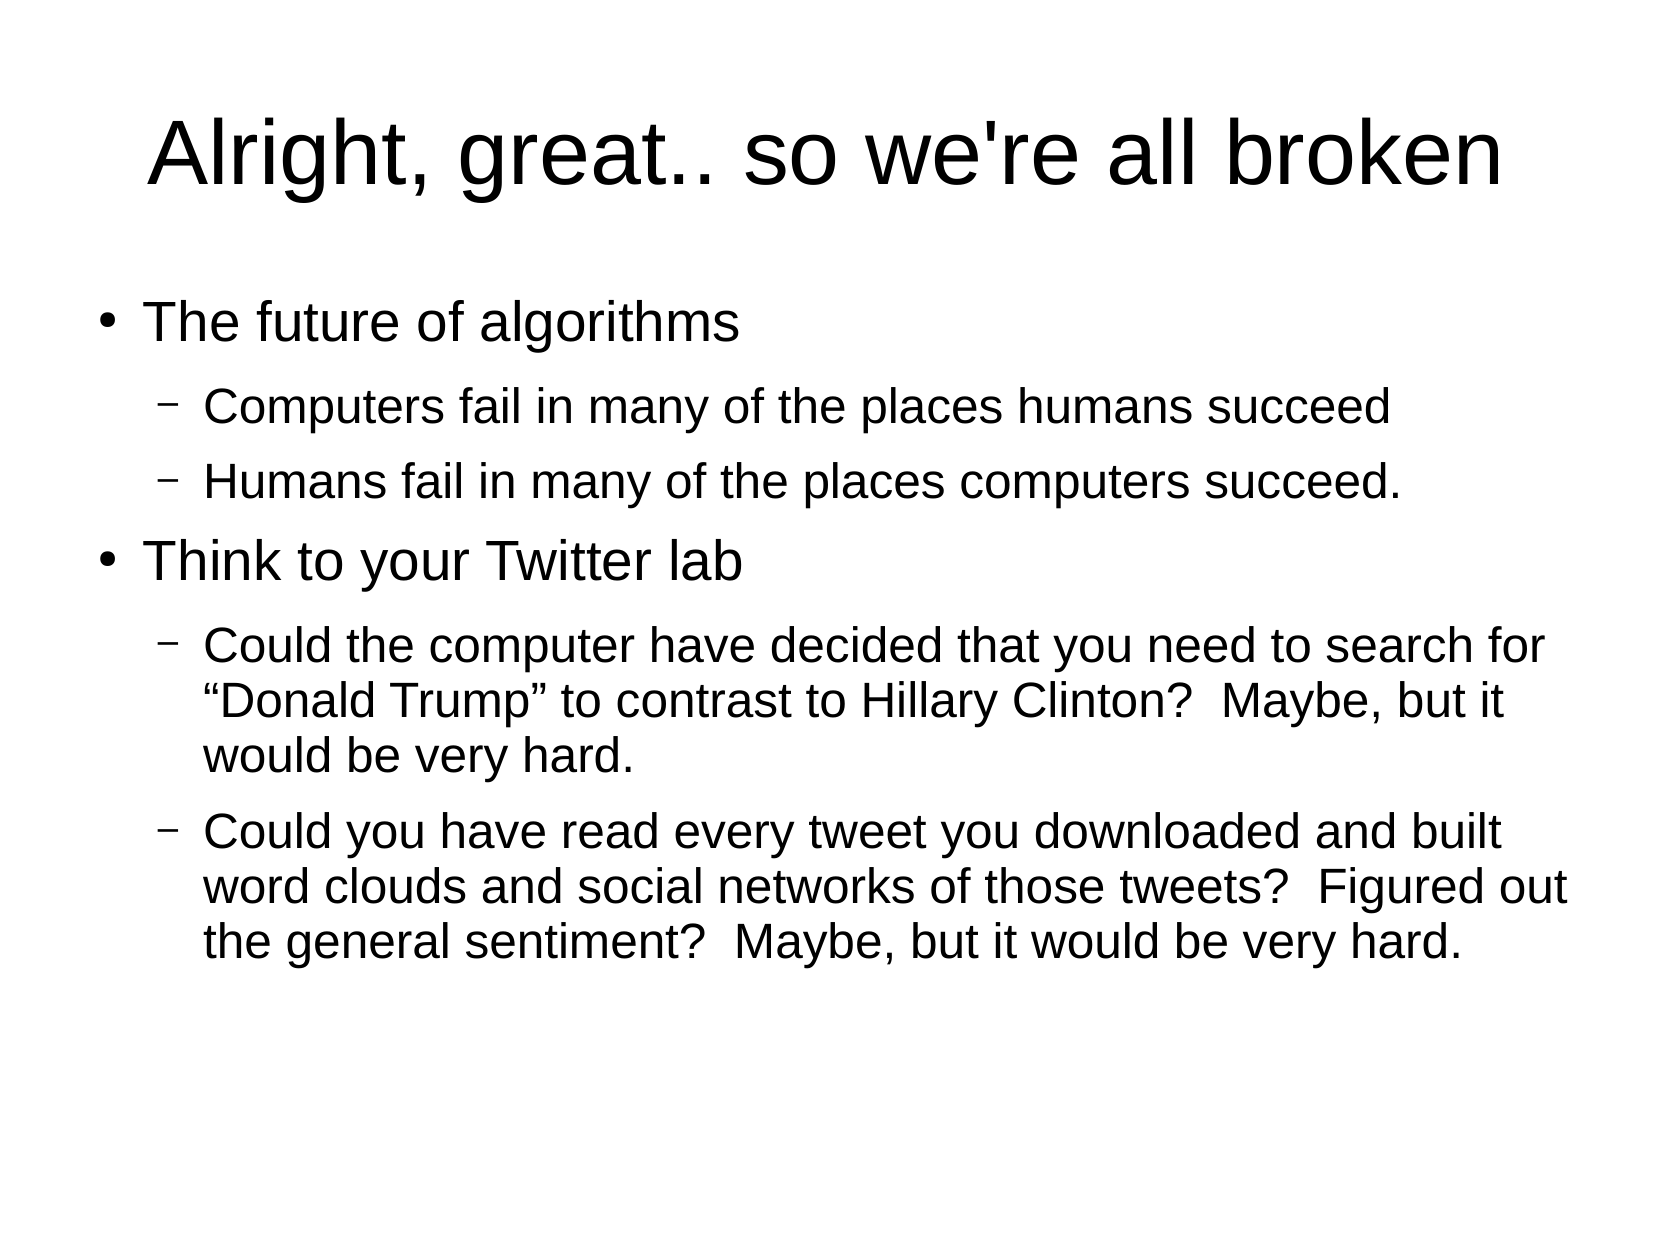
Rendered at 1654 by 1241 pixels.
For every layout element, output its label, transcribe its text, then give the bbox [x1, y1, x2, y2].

list The future of algorithms Computers fail in many of the places humans succeed Humans fail in many of the places computers succeed. Think to your Twitter lab Could the computer have decided that you need to search for “Donald Trump” to contrast to Hillary Clinton? Maybe, but it would be very hard. Could you have read every tweet you downloaded and built word clouds and social networks of those tweets? Figured out the general sentiment? Maybe, but it would be very hard. [82, 290, 1571, 1010]
title Alright, great.. so we're all broken [82, 49, 1571, 257]
